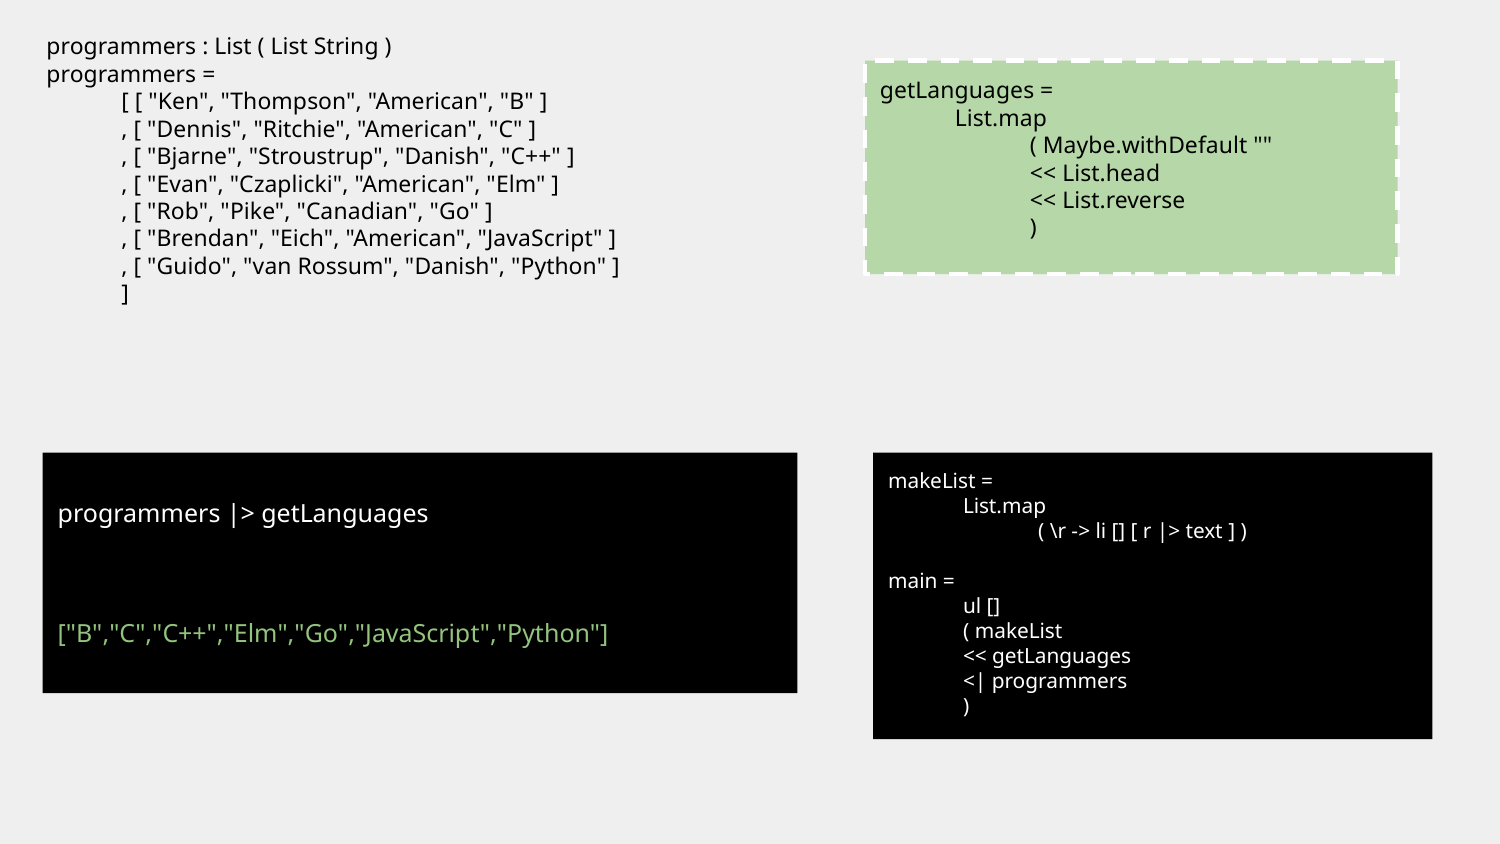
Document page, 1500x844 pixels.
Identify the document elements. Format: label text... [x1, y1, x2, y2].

text_box programmers : List ( List String ) programmers = [ [ "Ken", "Thompson", "American", "B" ] , [ "Dennis", "Ritchie", "American", "C" ] , [ "Bjarne", "Stroustrup", "Danish", "C++" ] , [ "Evan", "Czaplicki", "American", "Elm" ] , [ "Rob", "Pike", "Canadian", "Go" ] , [ "Brendan", "Eich", "American", "JavaScript" ] , [ "Guido", "van Rossum", "Danish", "Python" ] ] [31, 16, 837, 318]
text_box getLanguages = List.map ( Maybe.withDefault "" << List.head << List.reverse ) [865, 60, 1398, 275]
text_box makeList = List.map ( \r -> li [] [ r |> text ] ) main = ul [] ( makeList << getLanguages <| programmers ) [873, 452, 1433, 740]
text_box programmers |> getLanguages ["B","C","C++","Elm","Go","JavaScript","Python"] [42, 452, 798, 694]
